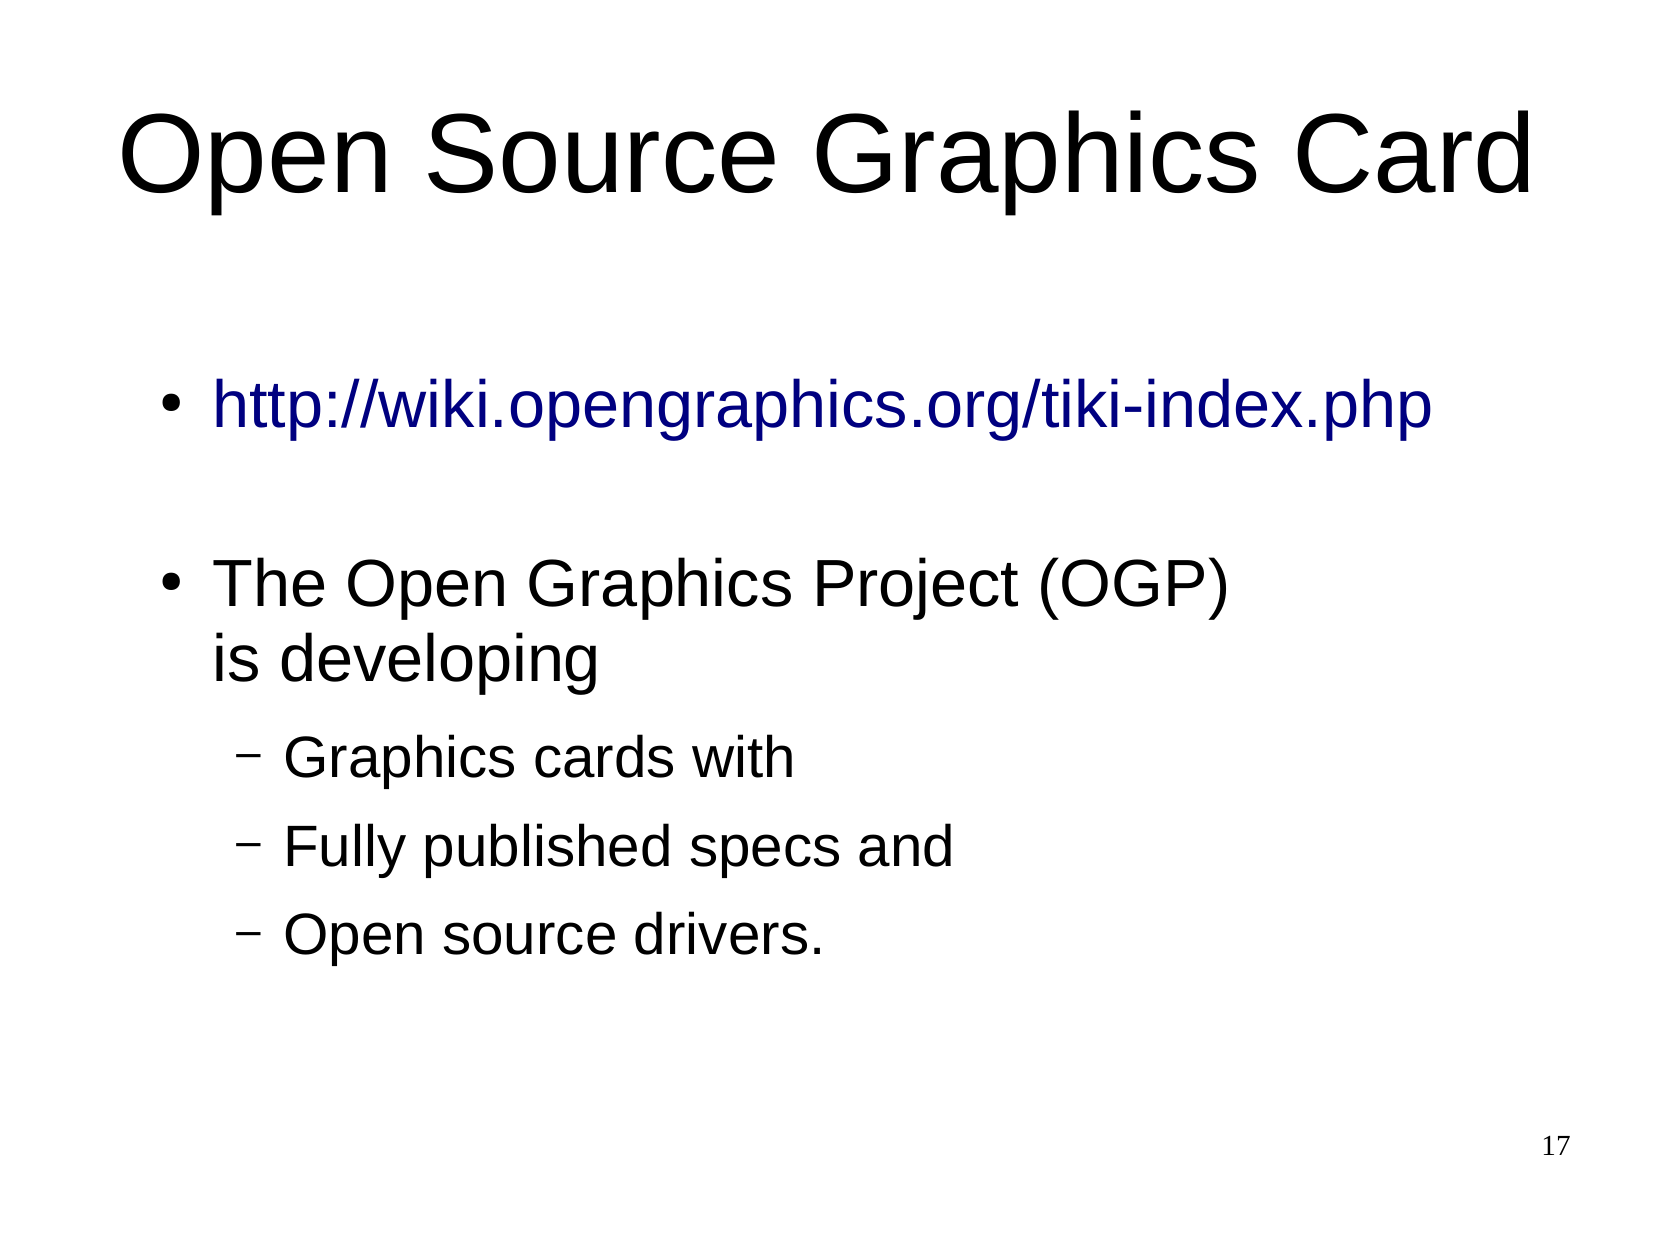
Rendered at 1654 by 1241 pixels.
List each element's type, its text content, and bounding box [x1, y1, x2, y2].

title Open Source Graphics Card [82, 49, 1571, 257]
list http://wiki.opengraphics.org/tiki-index.php The Open Graphics Project (OGP) is developing Graphics cards with Fully published specs and Open source drivers. [141, 366, 1498, 977]
